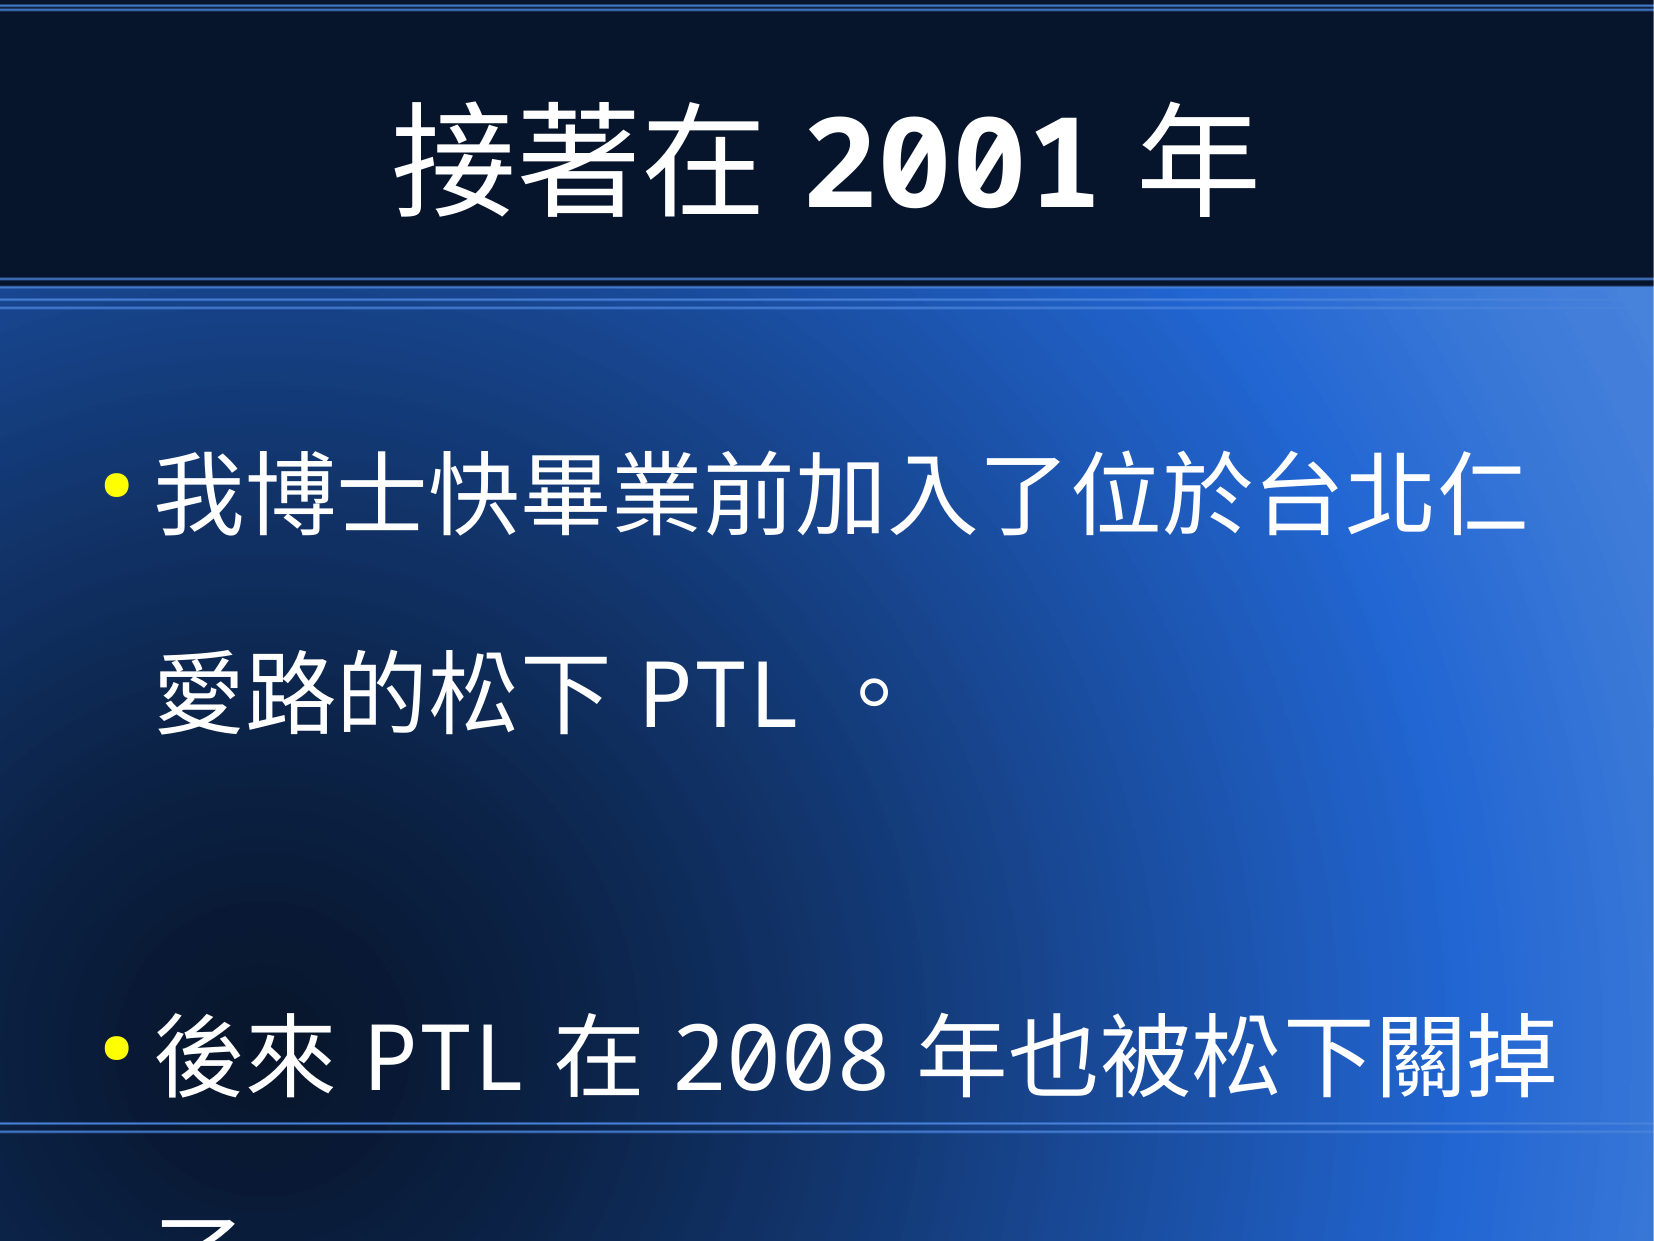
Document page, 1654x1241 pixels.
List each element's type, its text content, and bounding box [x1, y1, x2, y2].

picture [0, 0, 1654, 1241]
list 我博士快畢業前加入了位於台北仁愛路的松下PTL。 後來PTL在2008年也被松下關掉了 [82, 355, 1607, 1241]
title 接著在2001年 [82, 49, 1571, 257]
